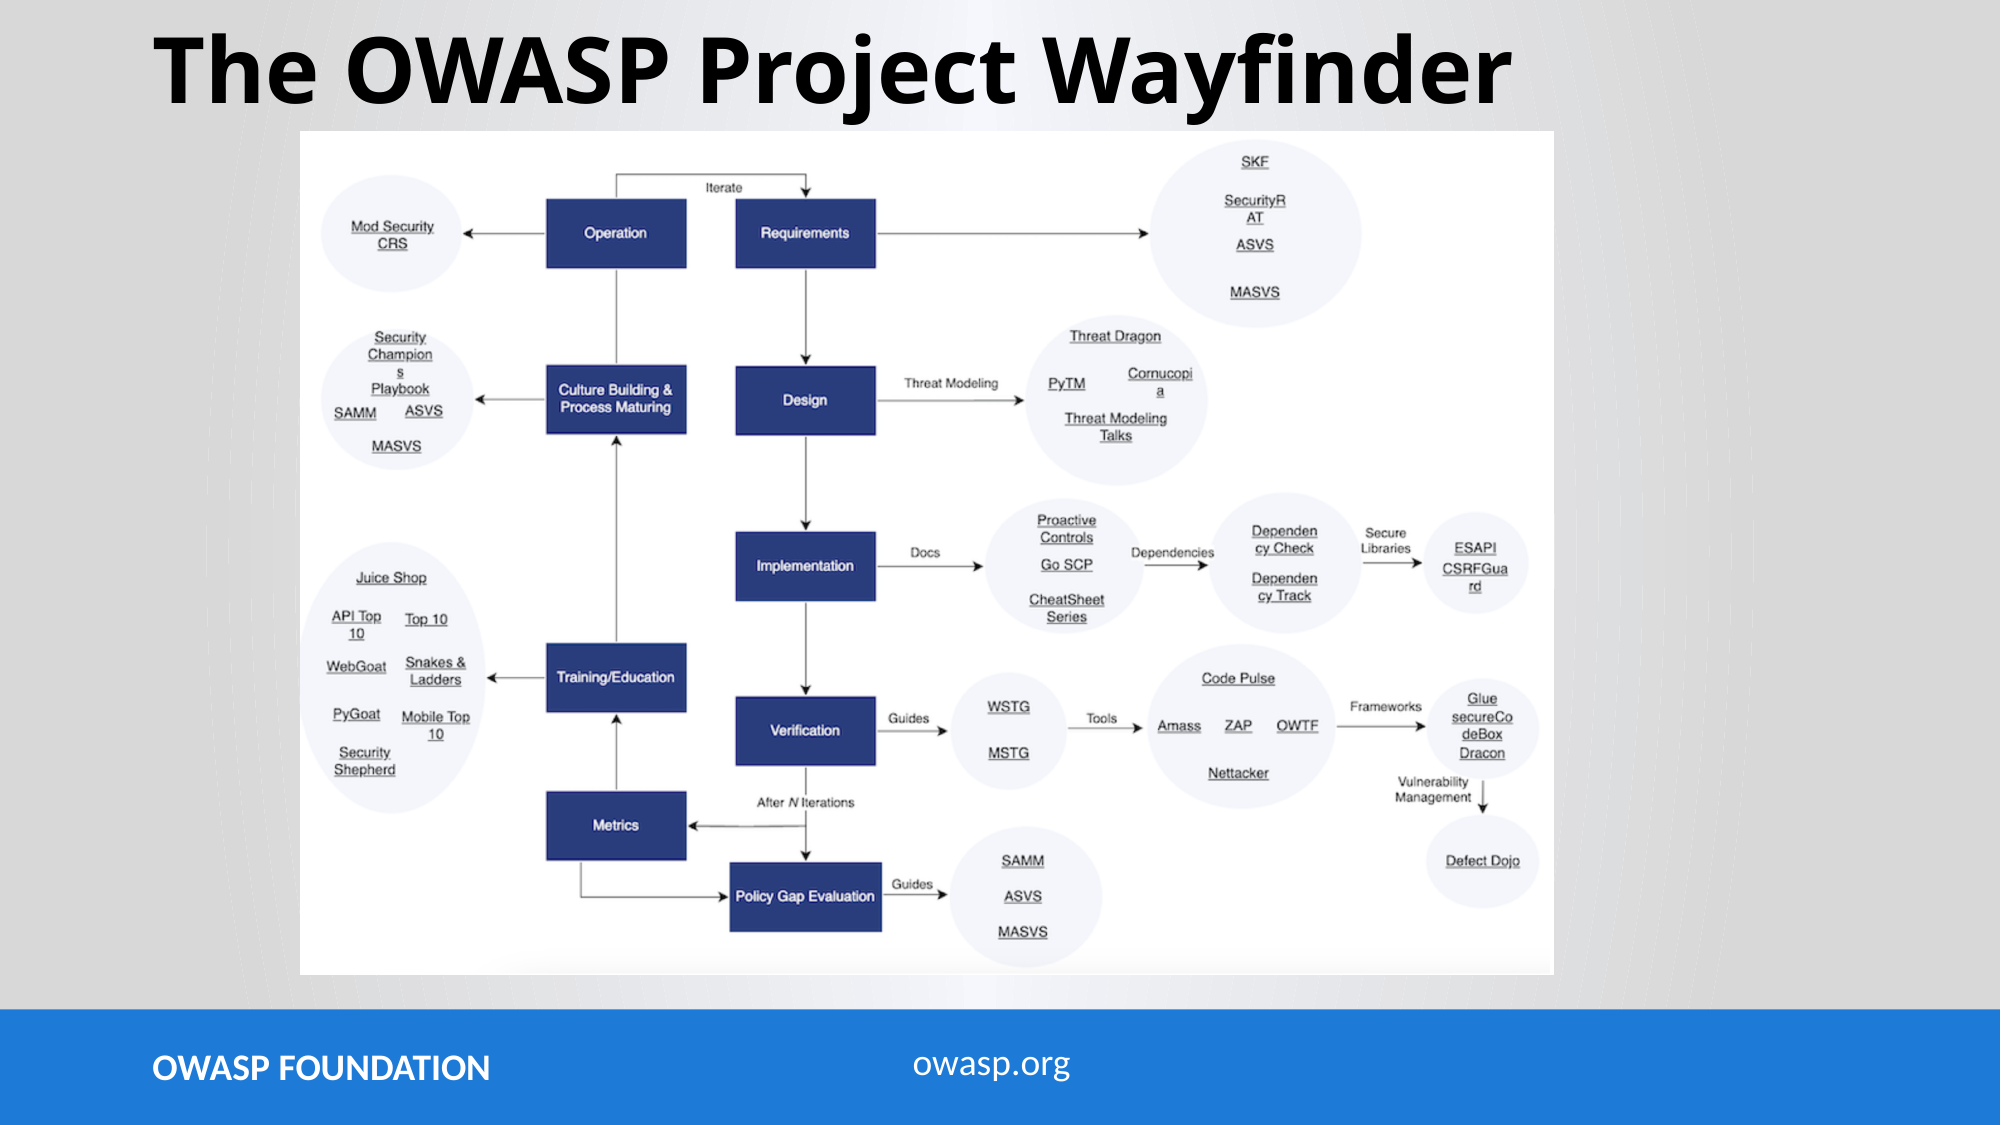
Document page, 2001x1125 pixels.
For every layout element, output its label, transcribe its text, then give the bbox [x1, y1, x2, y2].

title The OWASP Project Wayfinder [137, 35, 1863, 113]
picture [300, 131, 1554, 976]
